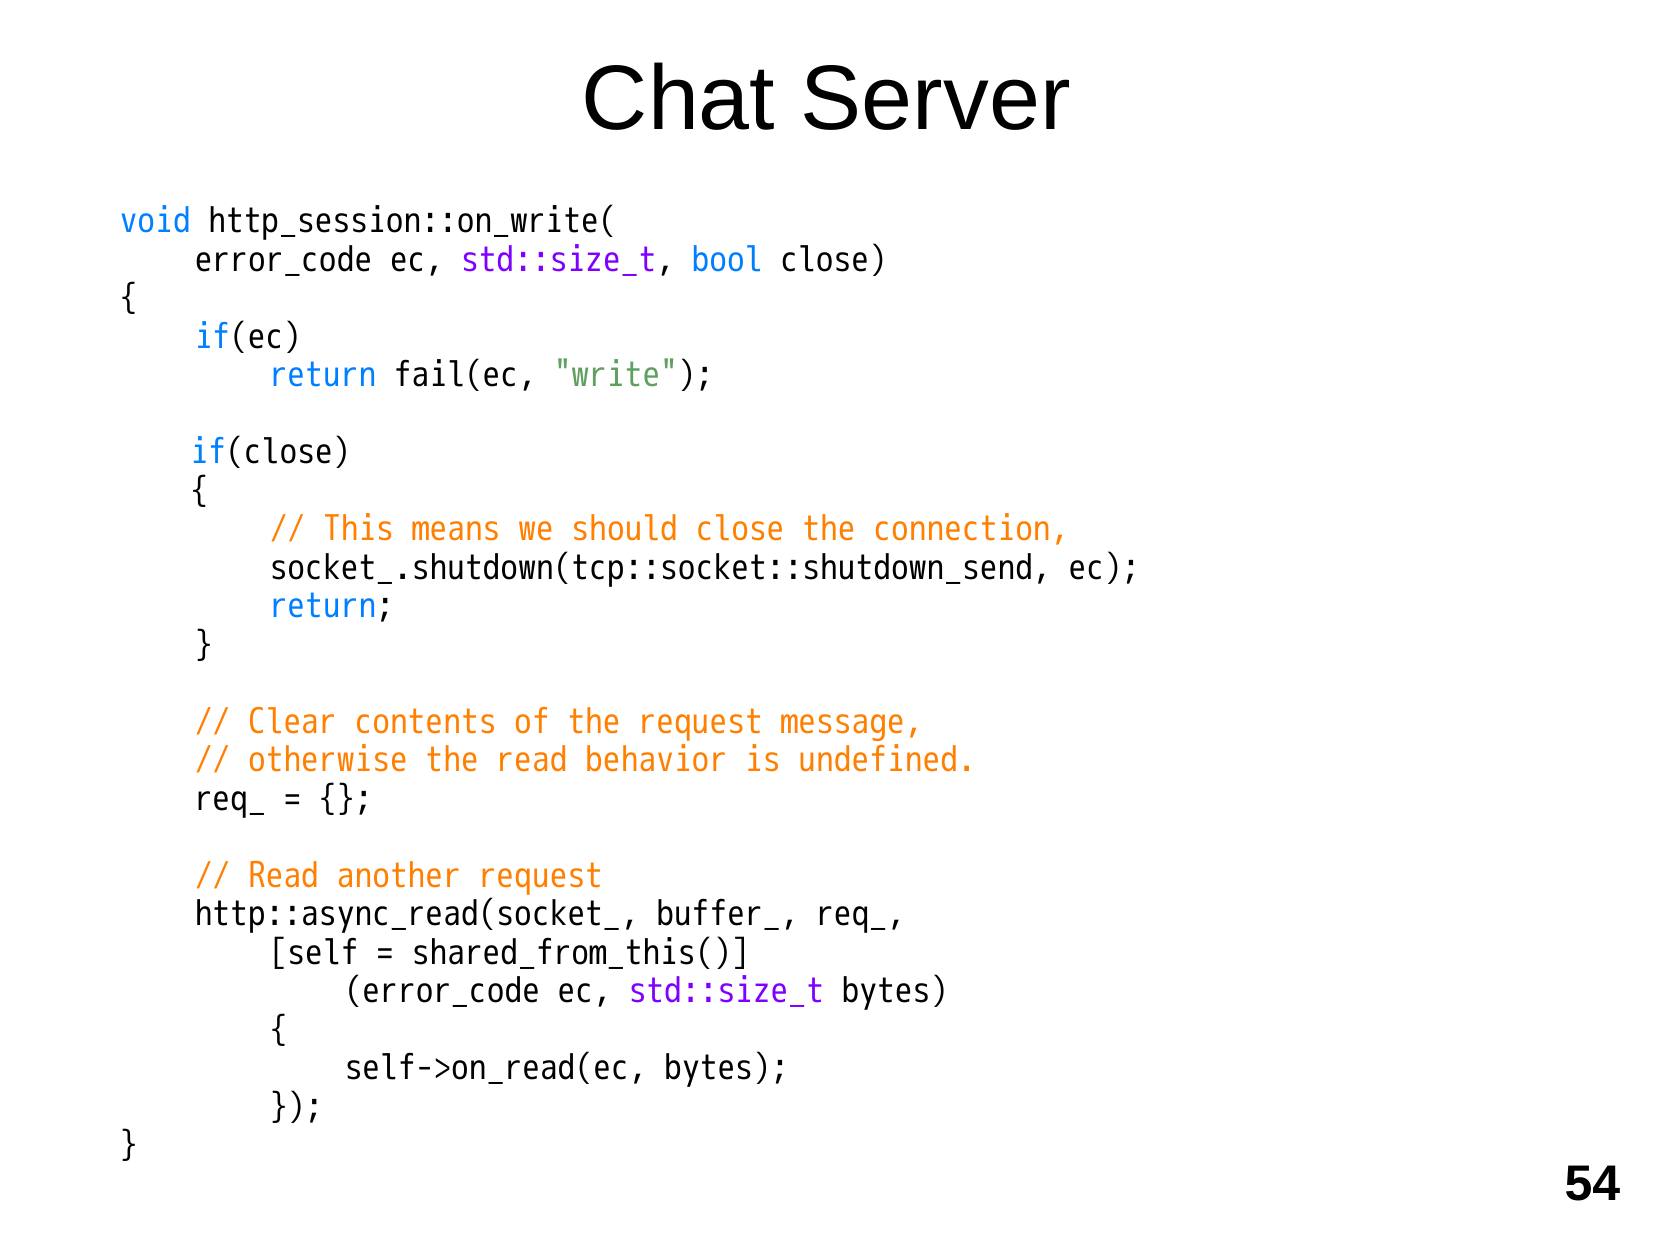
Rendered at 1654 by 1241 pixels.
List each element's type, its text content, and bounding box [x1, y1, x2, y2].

text_box void http_session::on_write( error_code ec, std::size_t, bool close) { if(ec) return fail(ec, "write"); if(close) { // This means we should close the connection, socket_.shutdown(tcp::socket::shutdown_send, ec); return; } // Clear contents of the request message, // otherwise the read behavior is undefined. req_ = {}; // Read another request http::async_read(socket_, buffer_, req_, [self = shared_from_this()] (error_code ec, std::size_t bytes) { self->on_read(ec, bytes); }); } [104, 195, 1575, 1167]
title Chat Server [82, 15, 1571, 181]
